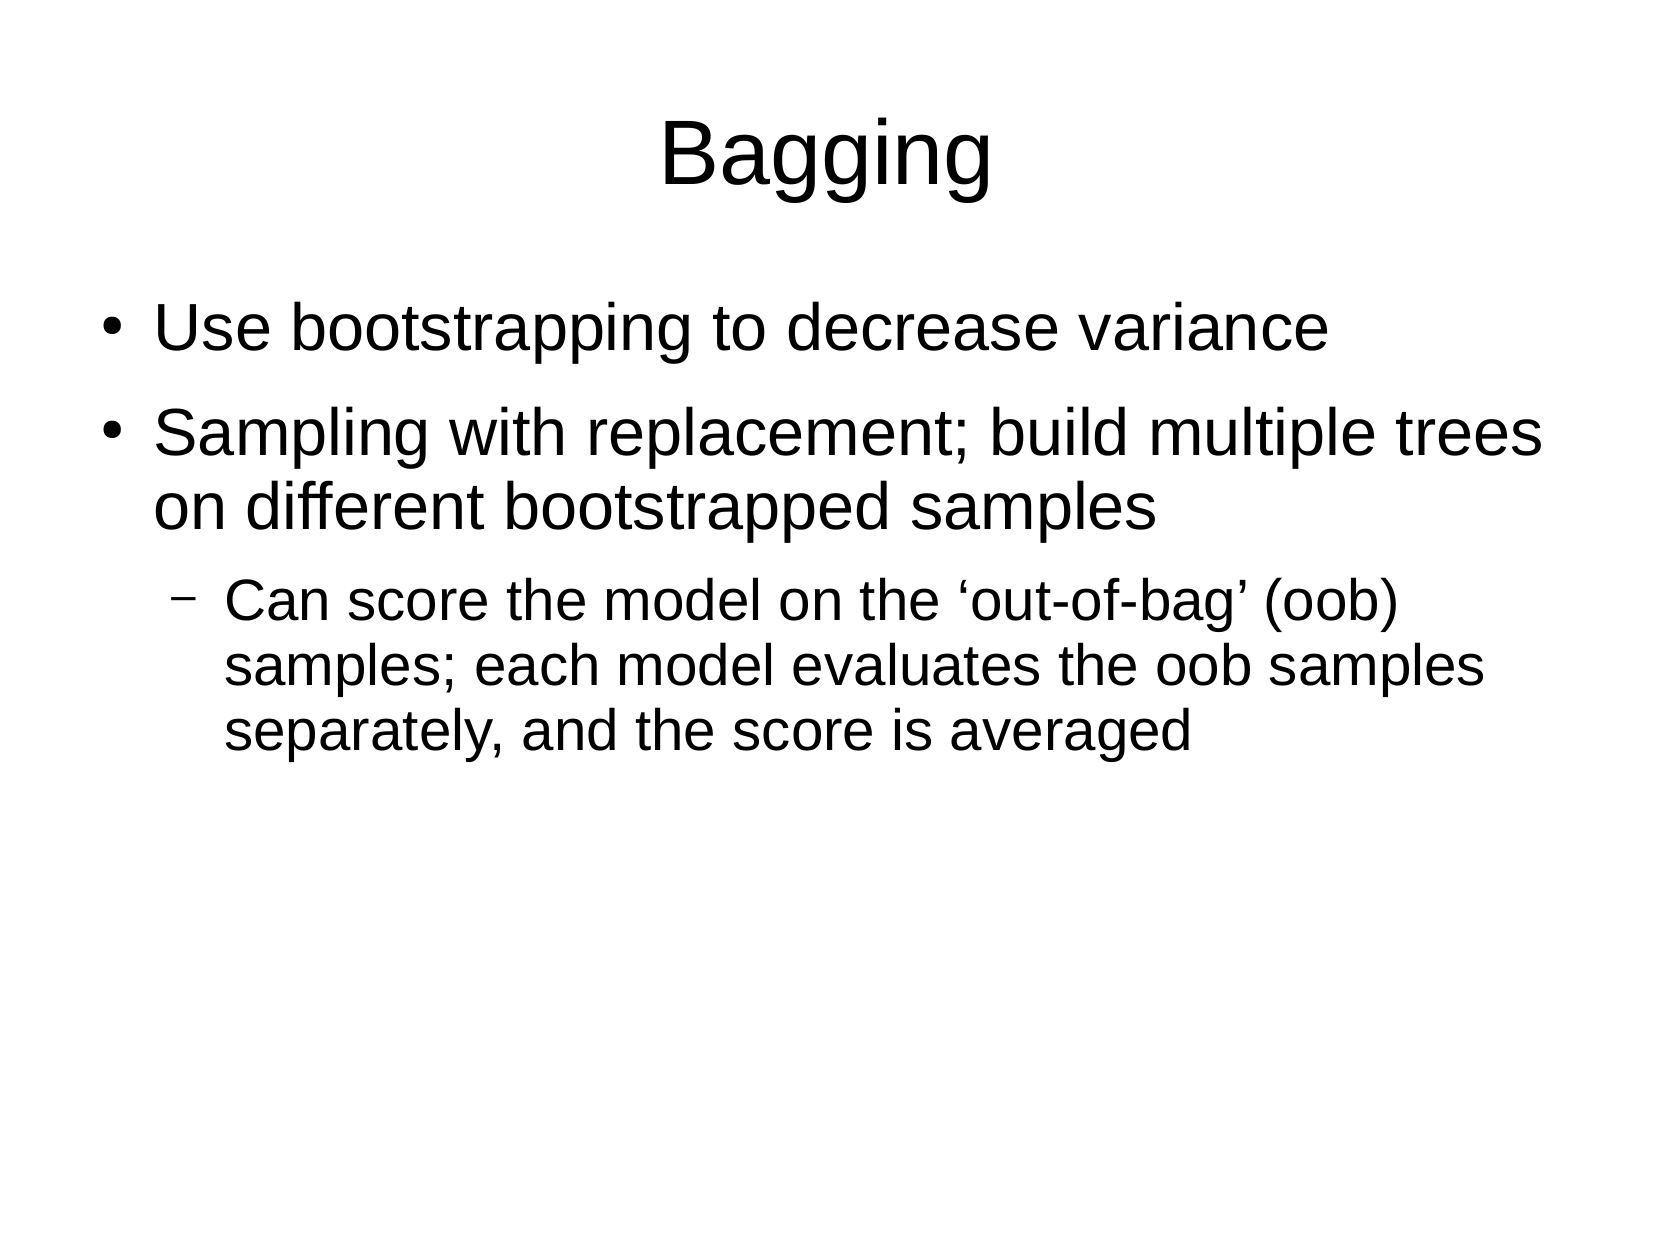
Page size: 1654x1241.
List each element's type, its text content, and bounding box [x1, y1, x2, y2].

title Bagging [82, 49, 1571, 257]
list Use bootstrapping to decrease variance Sampling with replacement; build multiple trees on different bootstrapped samples Can score the model on the ‘out-of-bag’ (oob) samples; each model evaluates the oob samples separately, and the score is averaged [82, 290, 1571, 1010]
